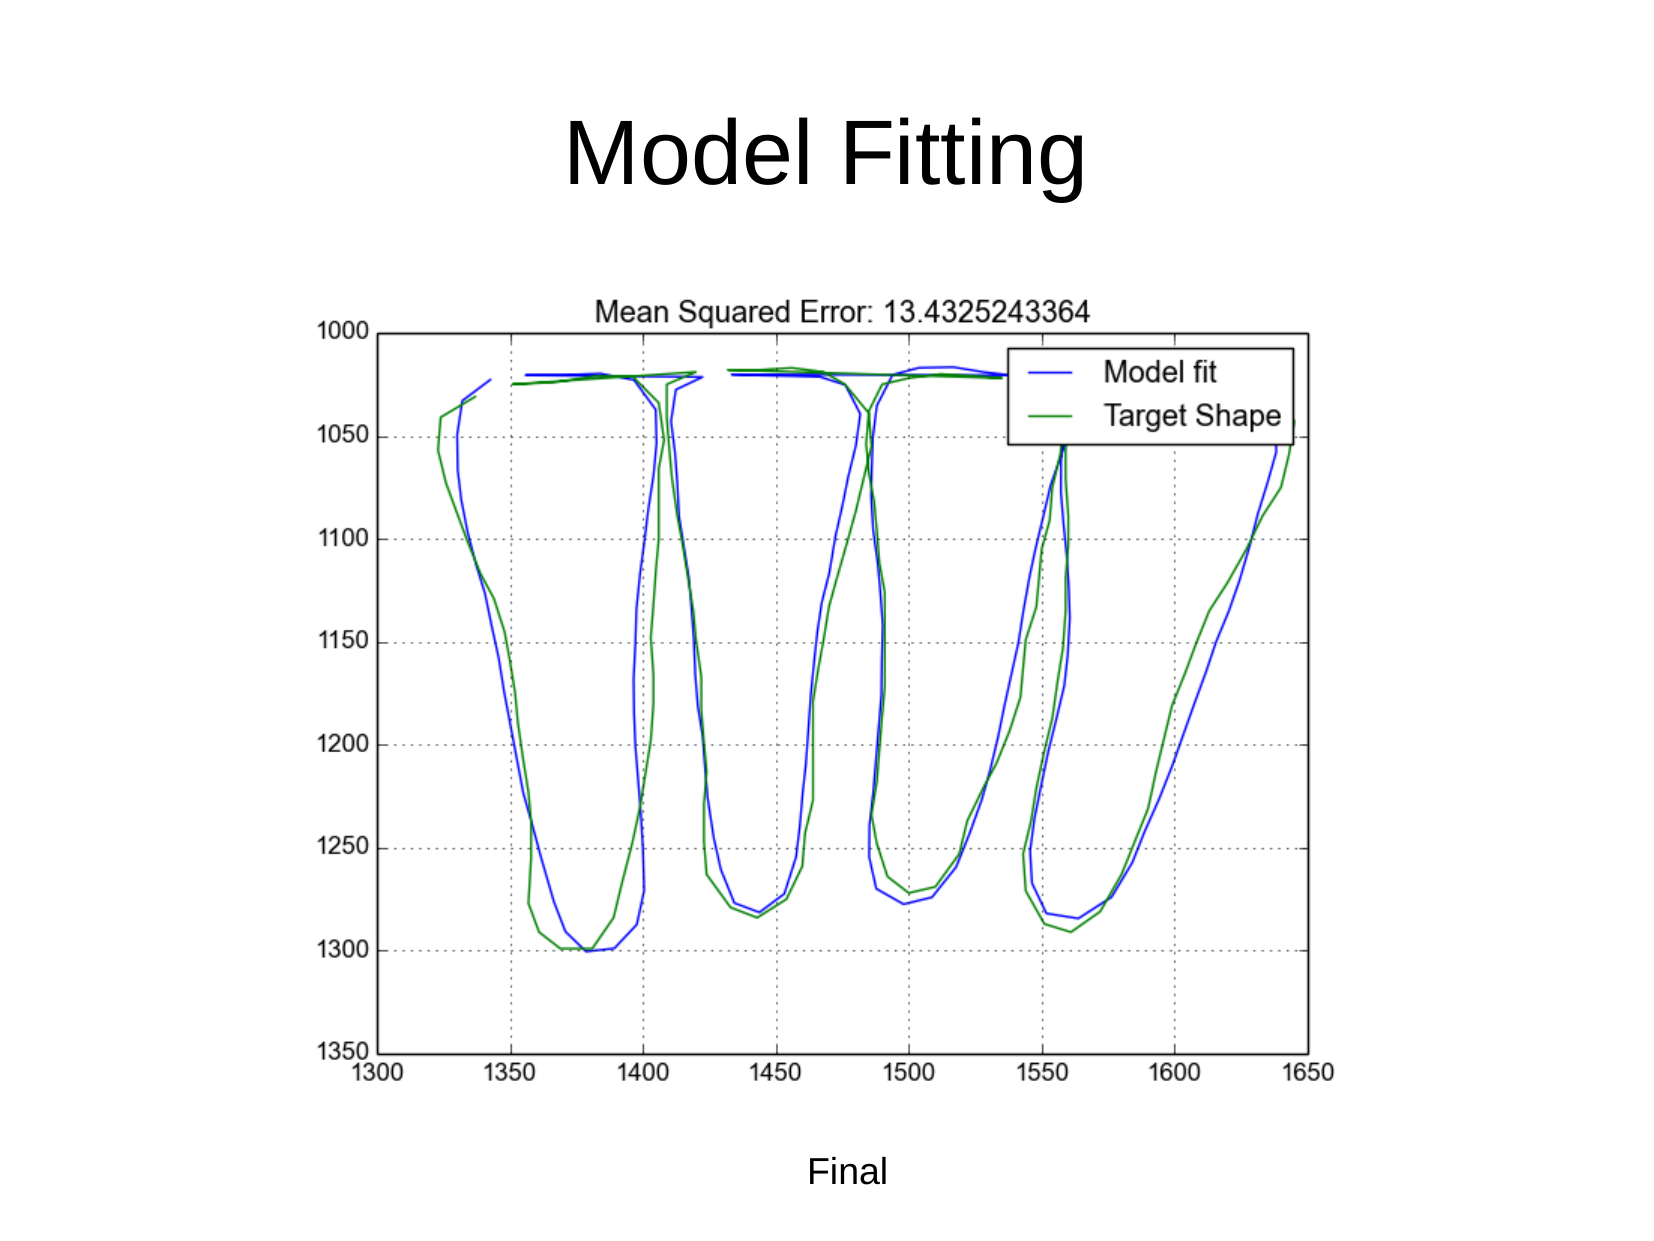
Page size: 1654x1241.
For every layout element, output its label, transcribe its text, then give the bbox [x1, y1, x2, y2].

picture [227, 243, 1428, 1144]
title Model Fitting [82, 49, 1571, 257]
text_box Final [390, 1143, 1306, 1201]
